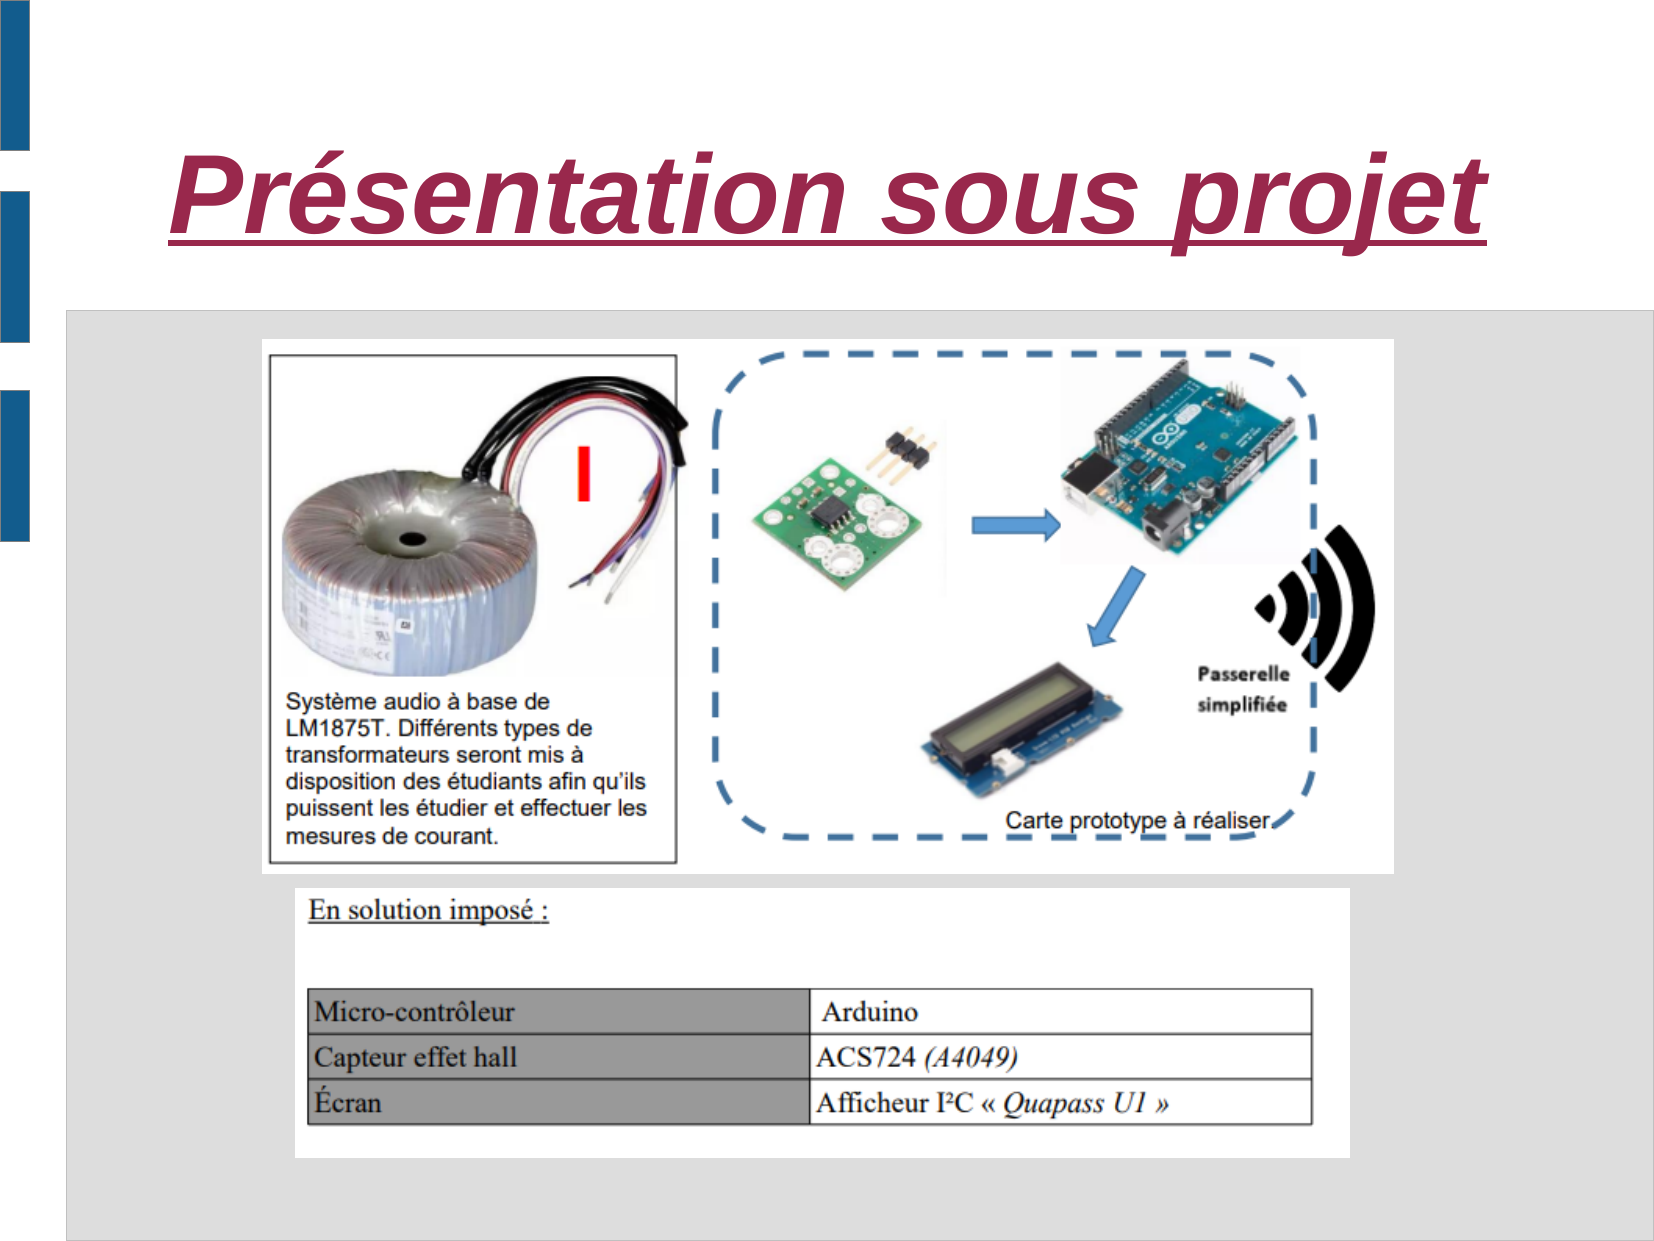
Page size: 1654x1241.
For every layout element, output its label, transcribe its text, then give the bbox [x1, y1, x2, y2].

picture [262, 339, 1394, 875]
title Présentation sous projet [121, 91, 1534, 299]
picture [295, 888, 1350, 1158]
